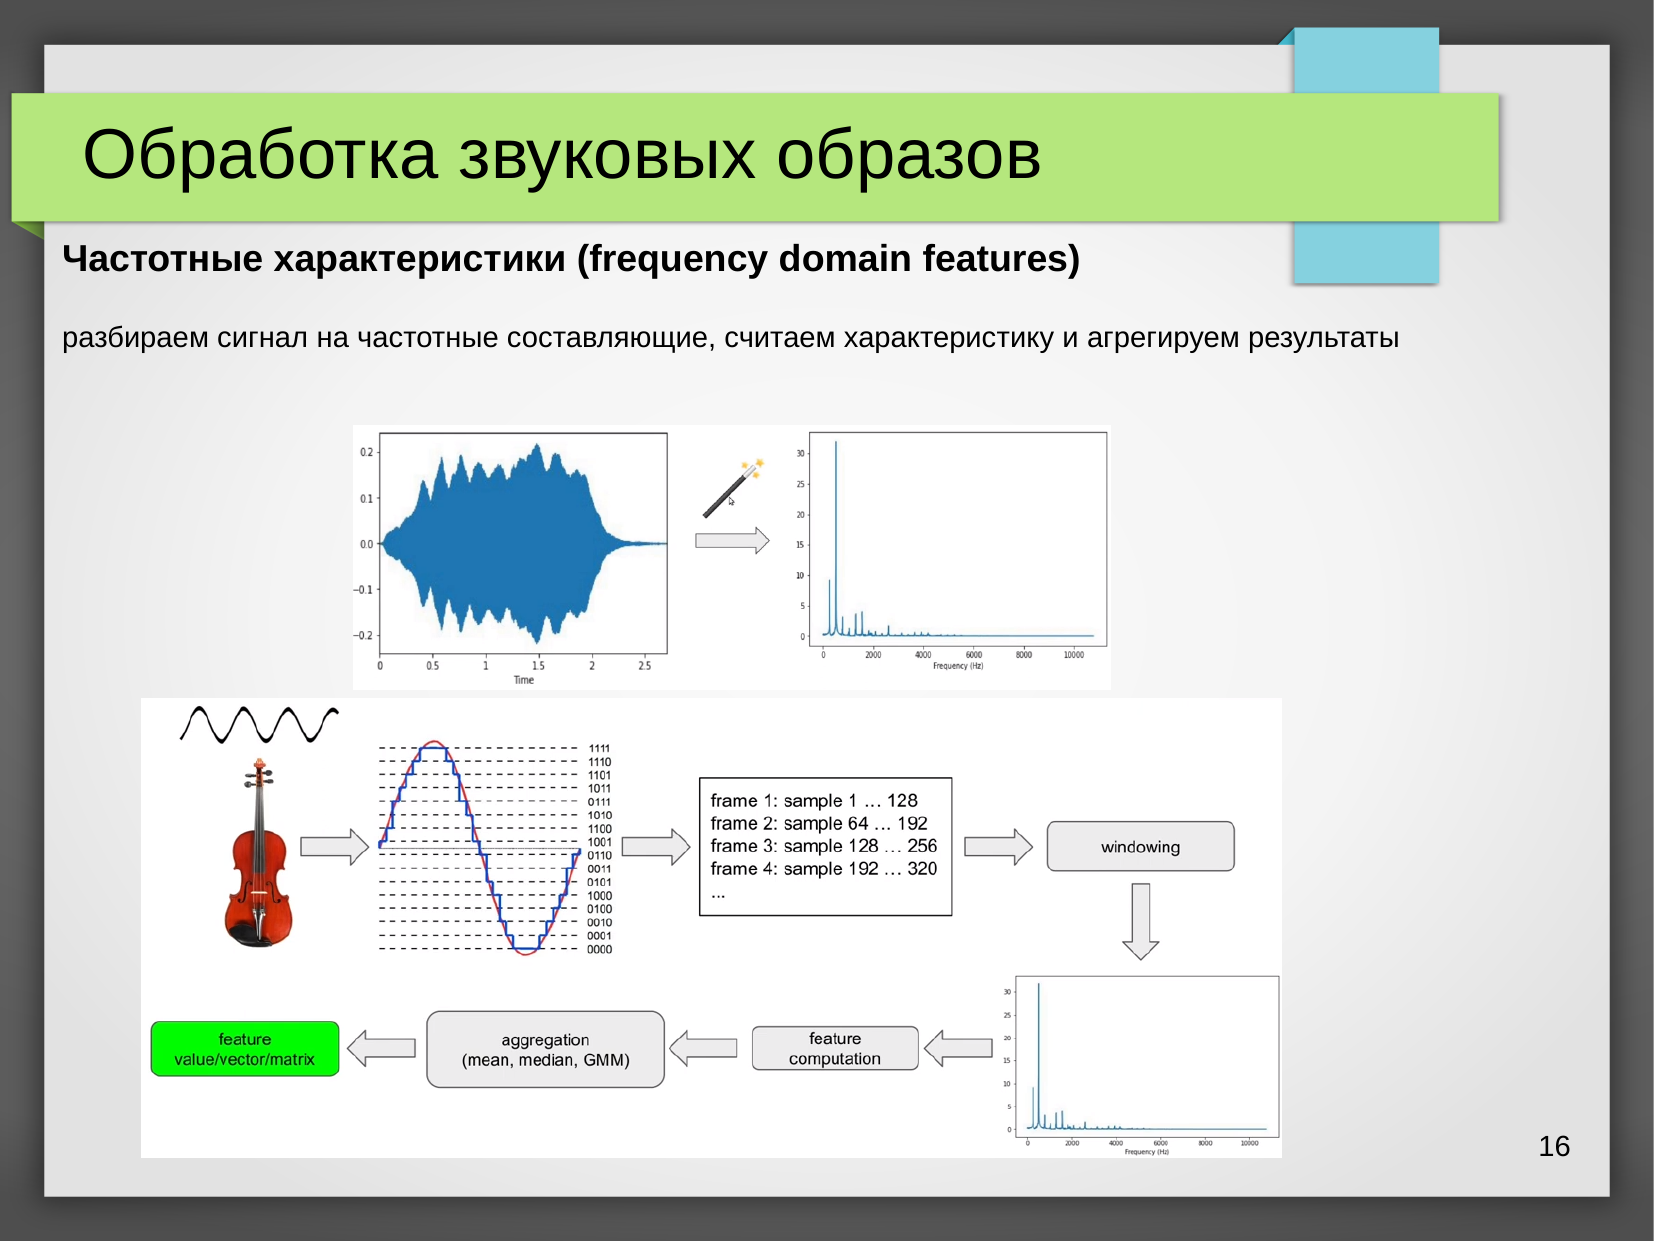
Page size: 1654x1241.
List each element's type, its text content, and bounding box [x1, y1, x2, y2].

title Обработка звуковых образов [82, 114, 1406, 194]
text_box Частотные характеристики (frequency domain features) разбираем сигнал на частотные составляющие, считаем характеристику и агрегируем результаты [62, 237, 1512, 473]
picture [0, 0, 1654, 1241]
